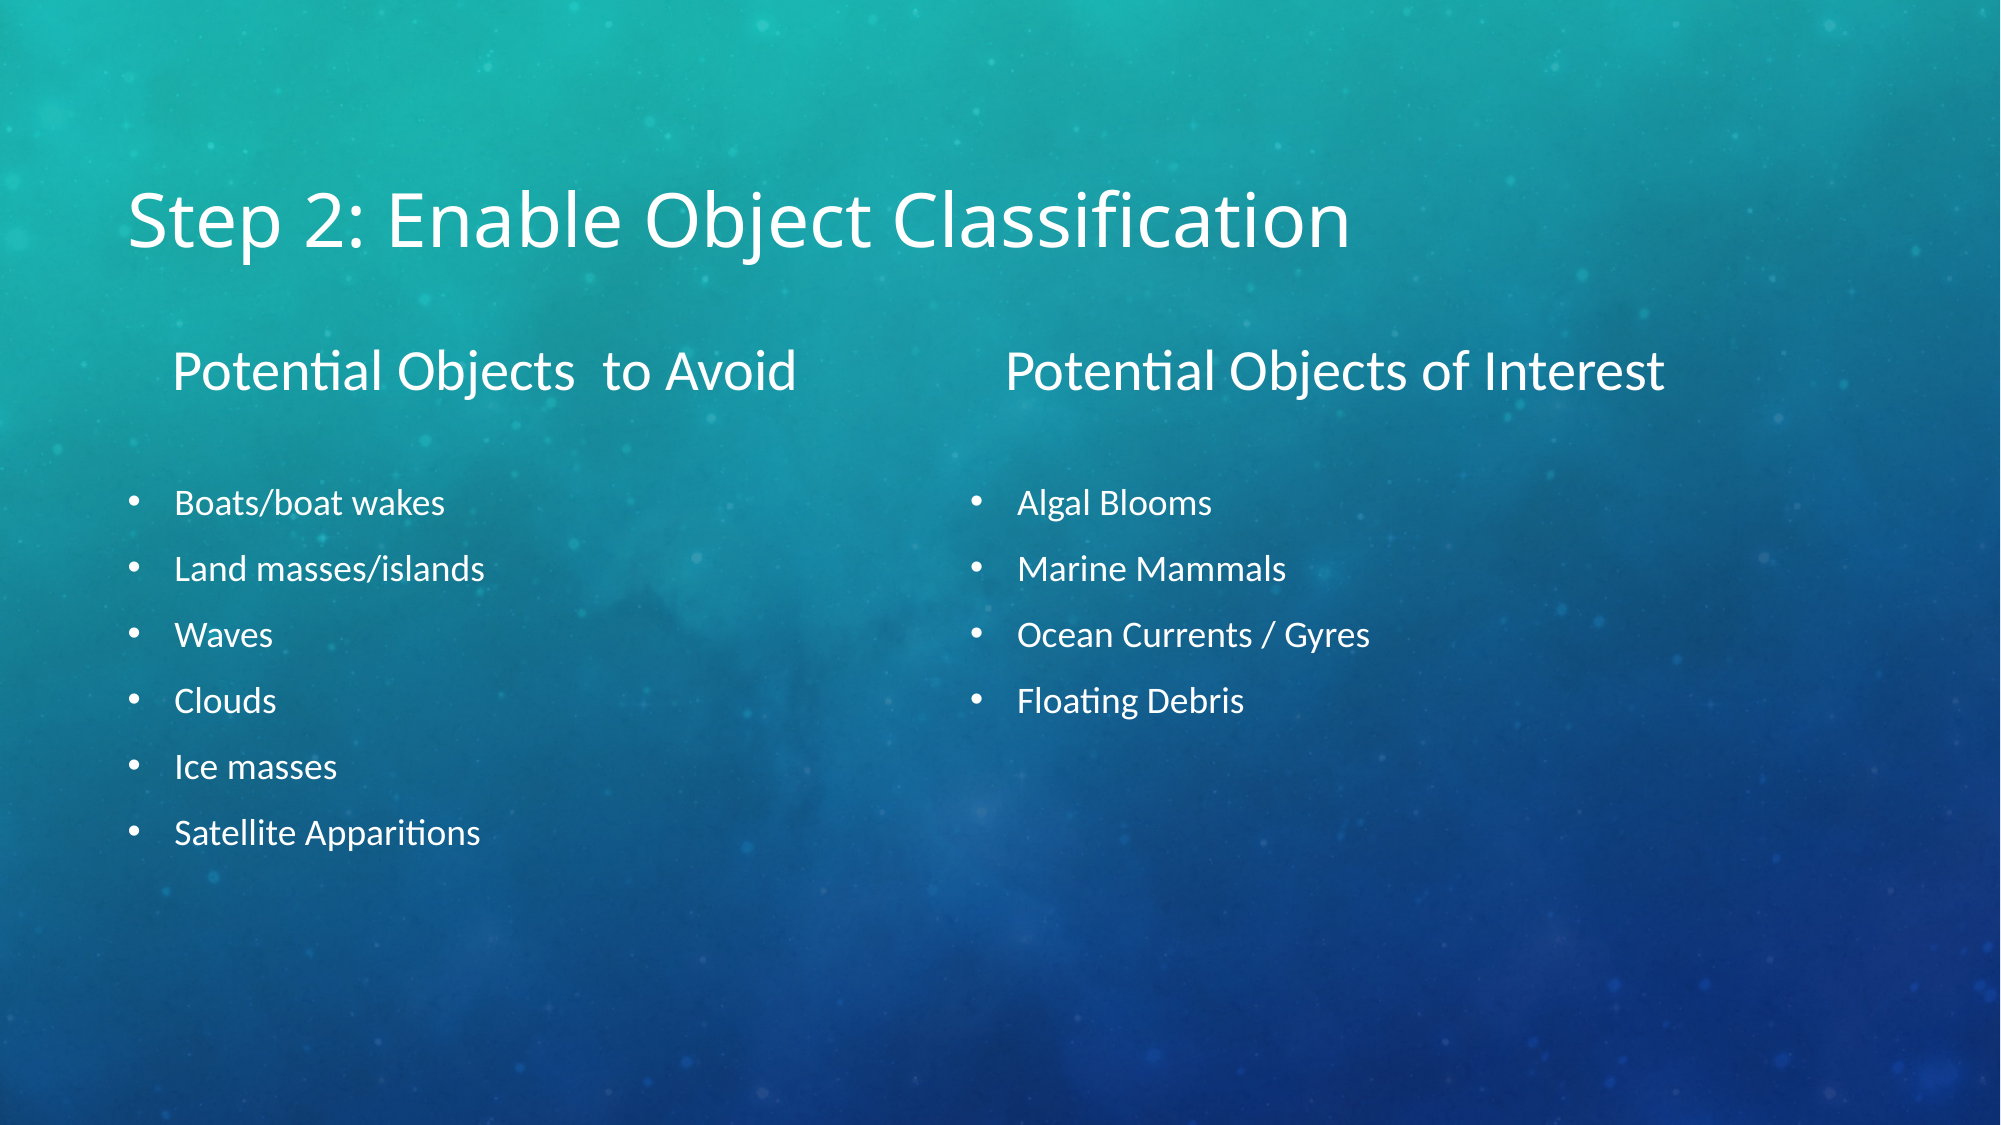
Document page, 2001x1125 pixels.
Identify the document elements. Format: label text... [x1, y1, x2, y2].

list Boats/boat wakes Land masses/islands Waves Clouds Ice masses Satellite Apparitions [112, 470, 933, 951]
list Potential Objects to Avoid [157, 314, 931, 410]
title Step 2: Enable Object Classification [112, 98, 1775, 338]
list Algal Blooms Marine Mammals Ocean Currents / Gyres Floating Debris [955, 470, 1775, 951]
list Potential Objects of Interest [990, 314, 1765, 410]
picture [0, 0, 2001, 1125]
